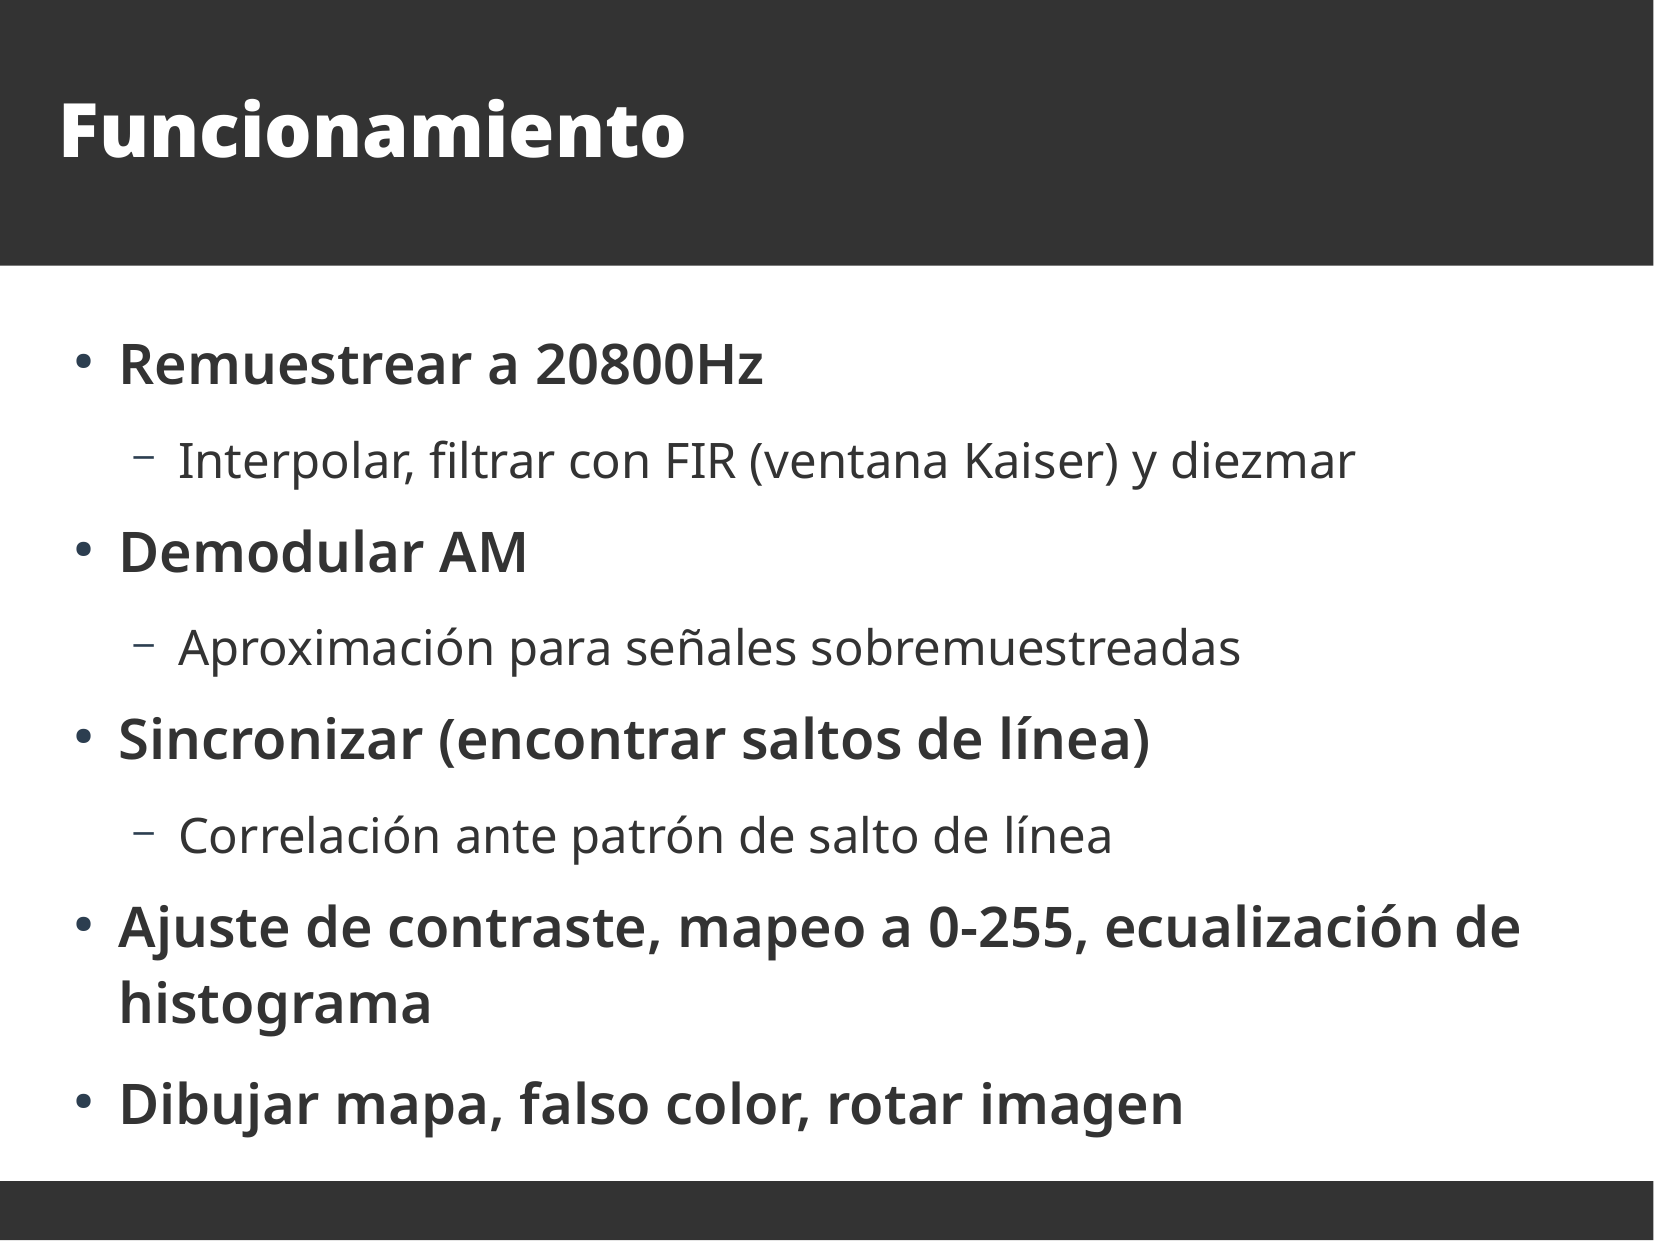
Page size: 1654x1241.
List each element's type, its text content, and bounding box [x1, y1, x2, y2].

title Funcionamiento [59, 49, 1595, 207]
list Remuestrear a 20800Hz Interpolar, filtrar con FIR (ventana Kaiser) y diezmar Demodular AM Aproximación para señales sobremuestreadas Sincronizar (encontrar saltos de línea) Correlación ante patrón de salto de línea Ajuste de contraste, mapeo a 0-255, ecualización de histograma Dibujar mapa, falso color, rotar imagen [59, 324, 1595, 1152]
